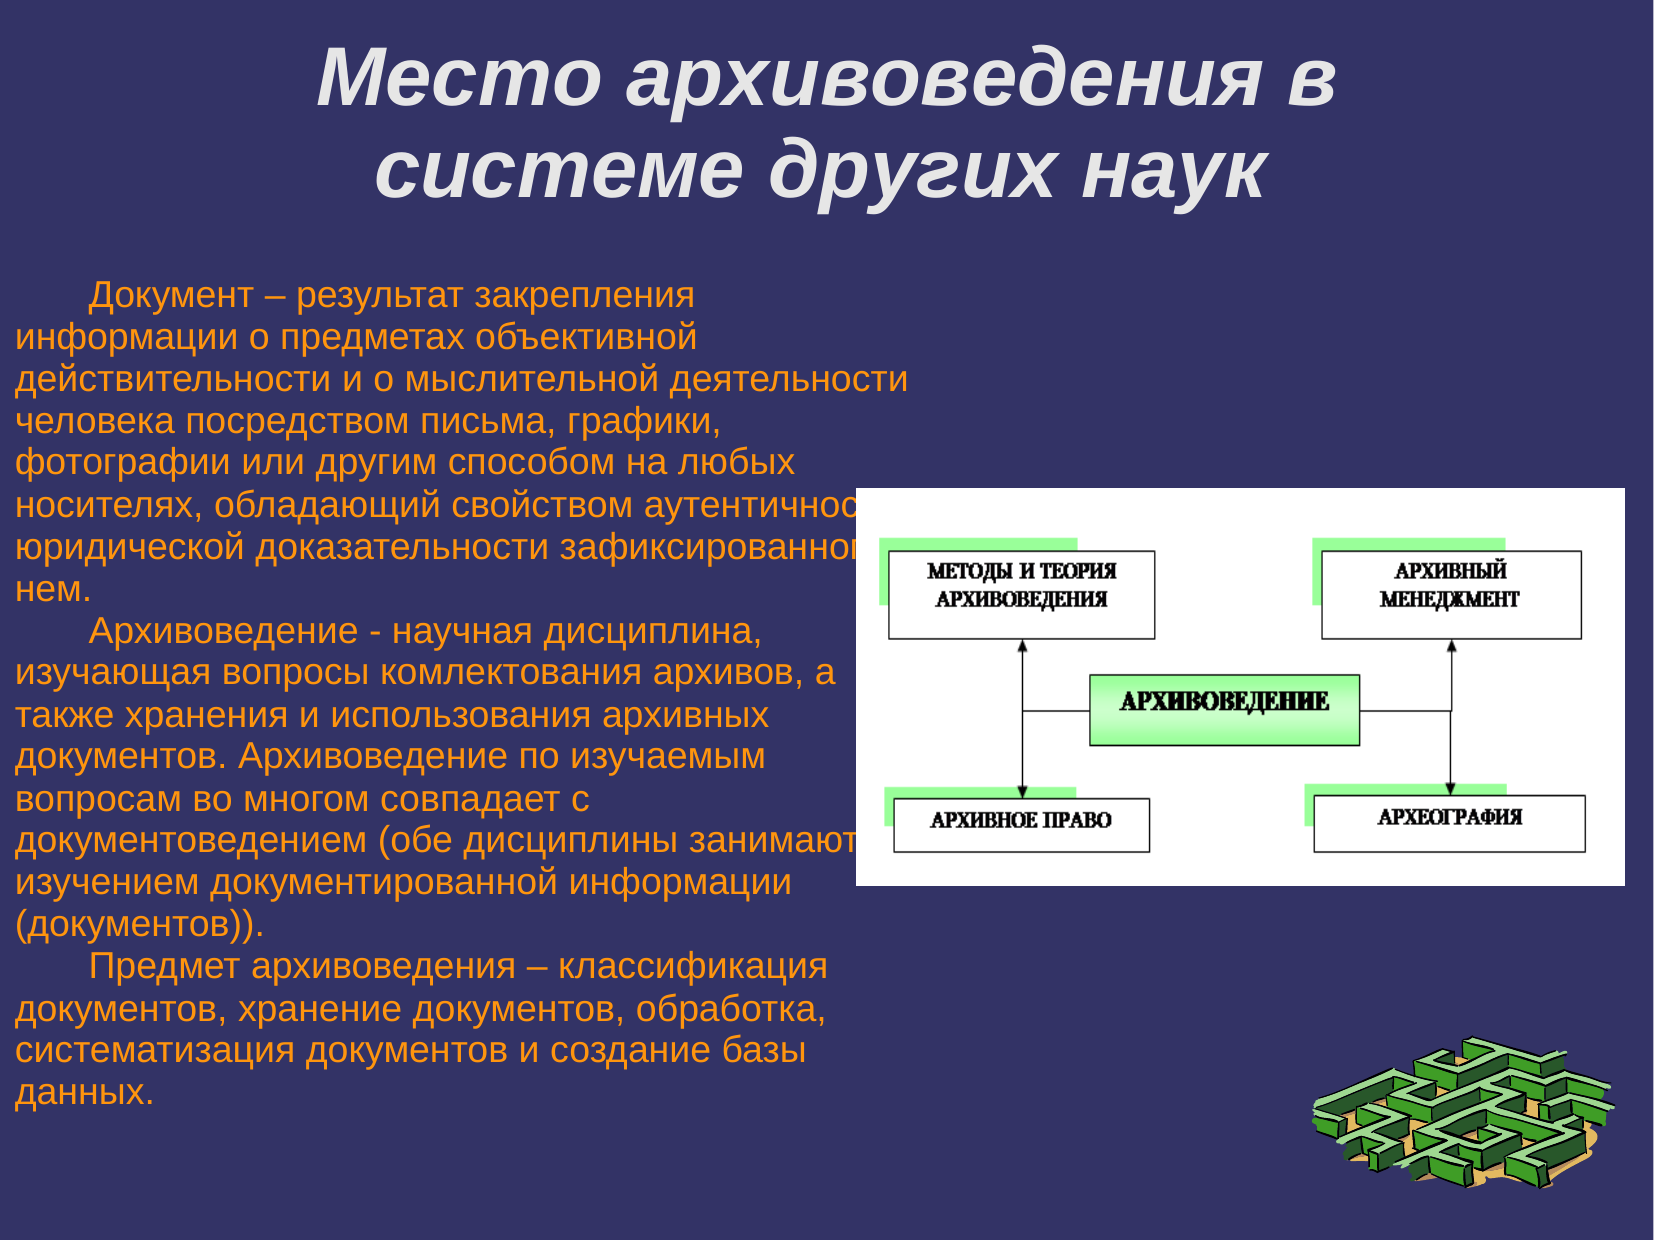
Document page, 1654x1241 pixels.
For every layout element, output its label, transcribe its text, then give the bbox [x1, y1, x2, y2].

title Место архивоведения в системе других наук [121, 19, 1534, 227]
text_box Документ – результат закрепления информации о предметах объективной действительности и о мыслительной деятельности человека посредством письма, графики, фотографии или другим способом на любых носителях, обладающий свойством аутентичности, юридической доказательности зафиксированного в нем. Архивоведение - научная дисциплина, изучающая вопросы комлектования архивов, а также хранения и использования архивных документов. Архивоведение по изучаемым вопросам во многом совпадает с документоведением (обе дисциплины занимаются изучением документированной информации (документов)). Предмет архивоведения – классификация документов, хранение документов, обработка, систематизация документов и создание базы данных. [0, 265, 945, 1080]
picture [856, 488, 1625, 886]
